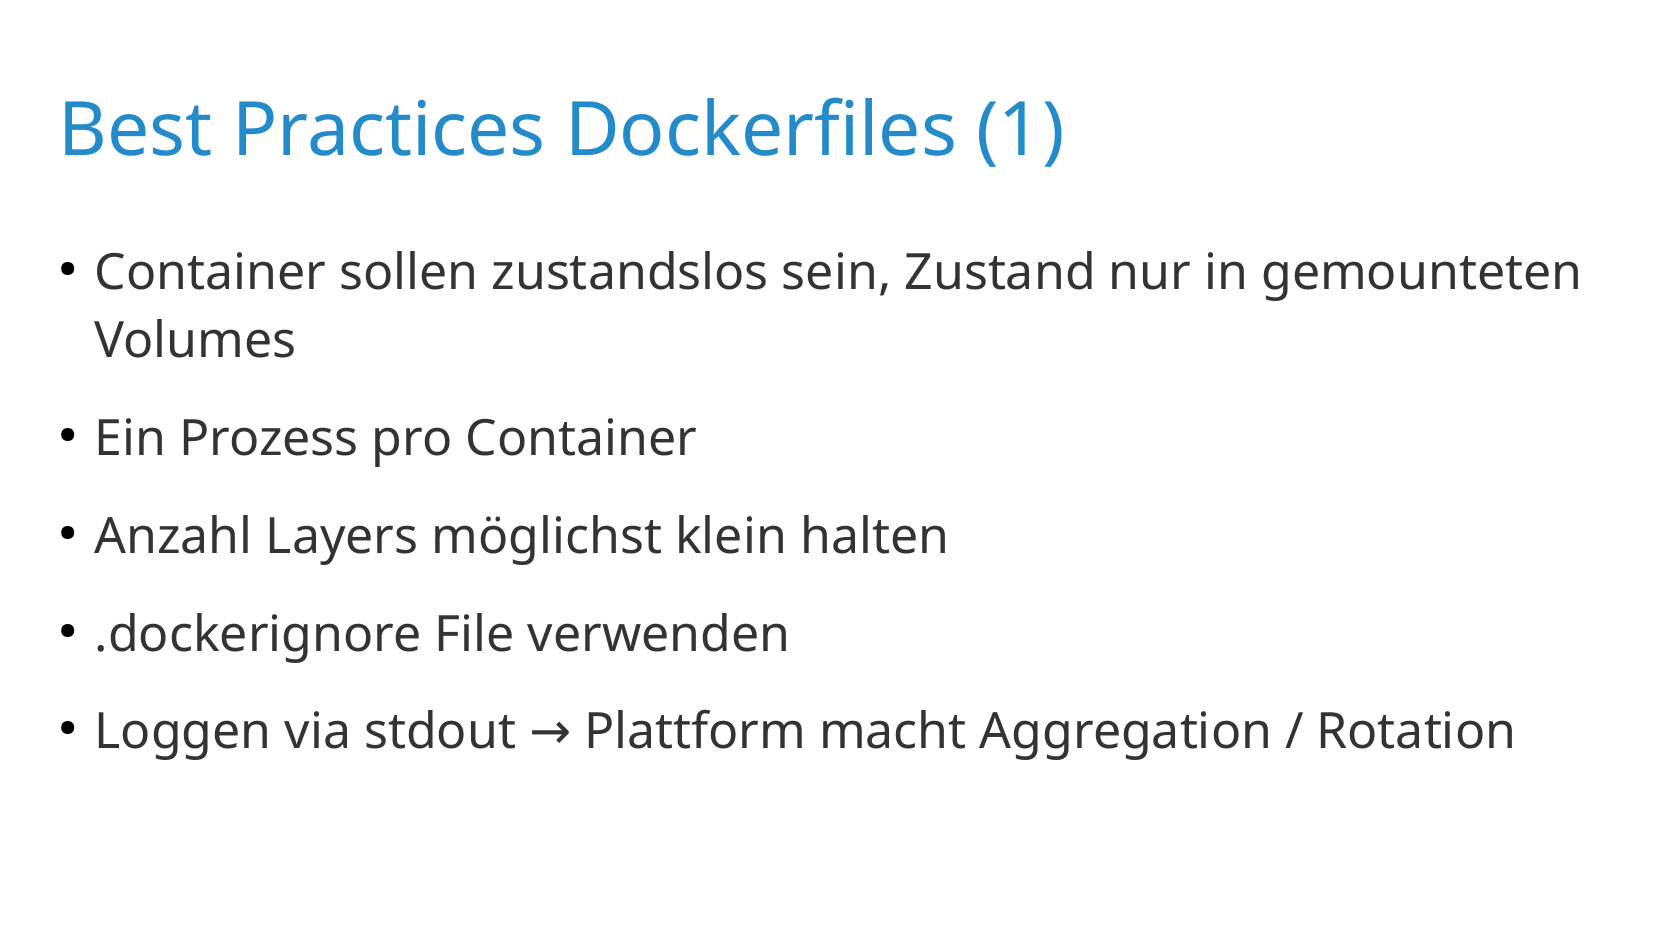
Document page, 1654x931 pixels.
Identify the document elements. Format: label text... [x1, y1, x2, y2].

list Container sollen zustandslos sein, Zustand nur in gemounteten Volumes Ein Prozess pro Container Anzahl Layers möglichst klein halten .dockerignore File verwenden Loggen via stdout → Plattform macht Aggregation / Rotation [59, 236, 1595, 768]
title Best Practices Dockerfiles (1) [59, 59, 1595, 178]
